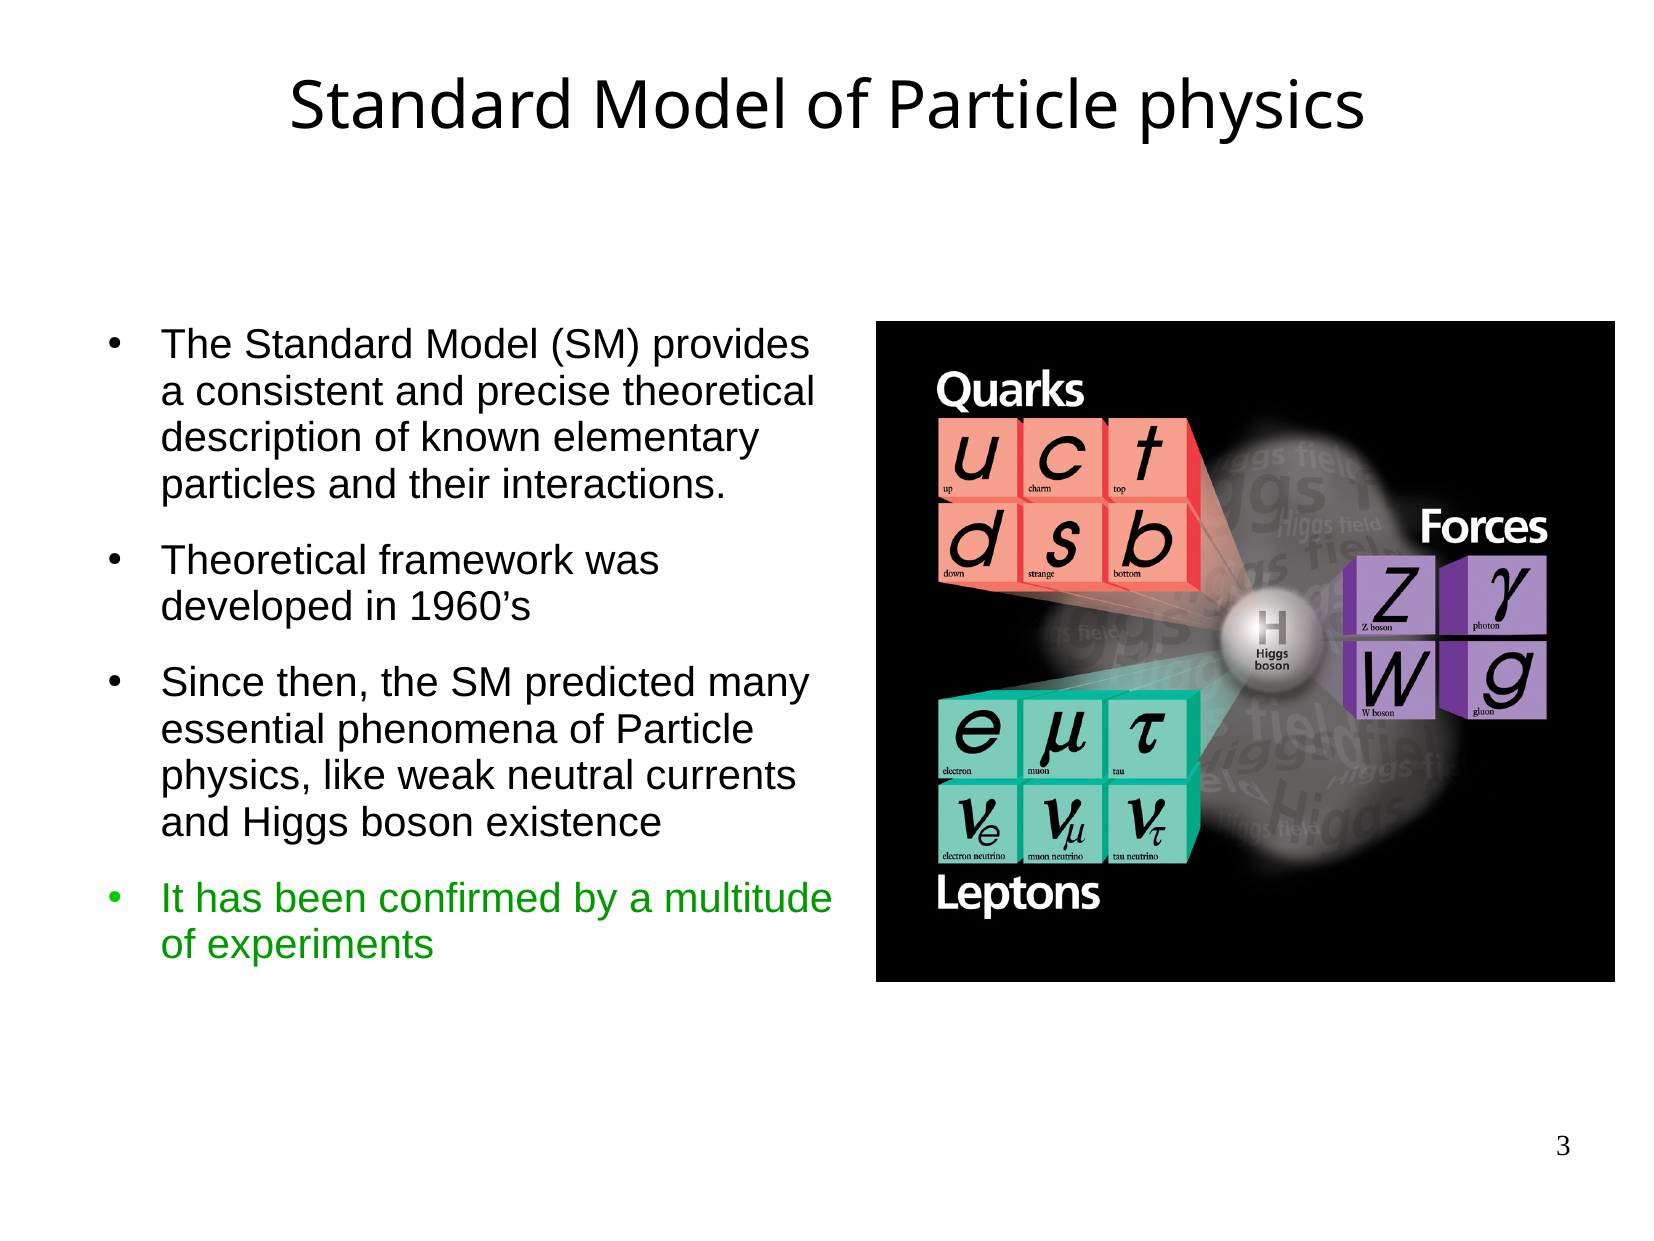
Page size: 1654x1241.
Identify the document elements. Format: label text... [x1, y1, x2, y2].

list The Standard Model (SM) provides a consistent and precise theoretical description of known elementary particles and their interactions. Theoretical framework was developed in 1960’s Since then, the SM predicted many essential phenomena of Particle physics, like weak neutral currents and Higgs boson existence It has been confirmed by a multitude of experiments [89, 321, 844, 1193]
title Standard Model of Particle physics [85, 52, 1571, 154]
picture [876, 321, 1615, 982]
